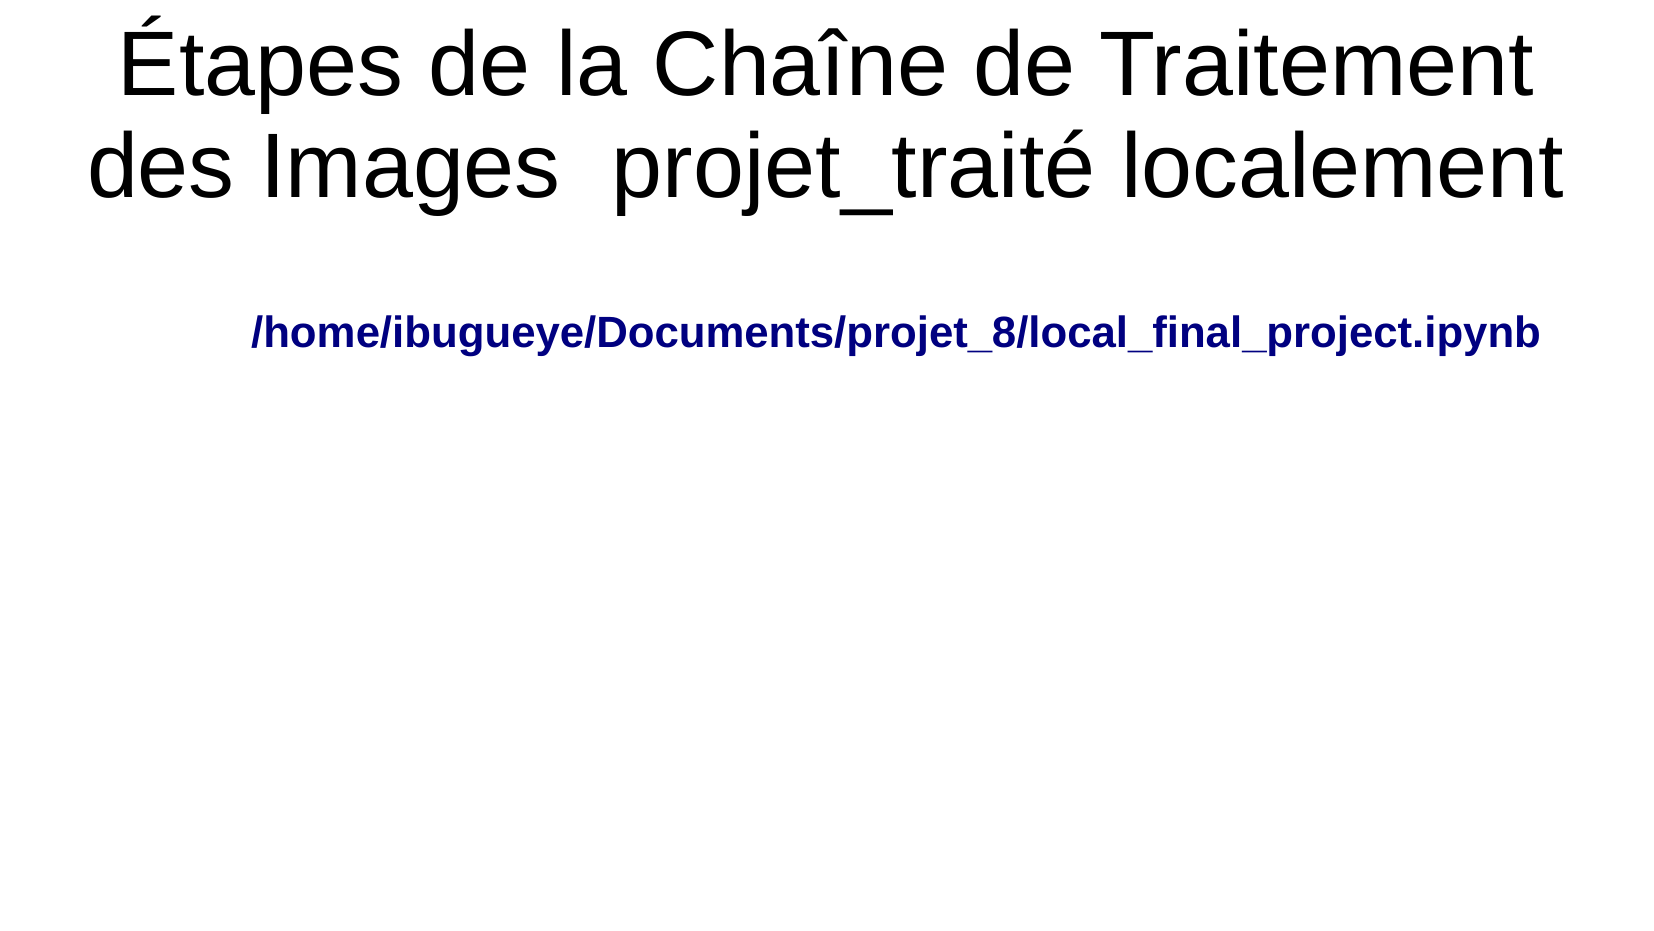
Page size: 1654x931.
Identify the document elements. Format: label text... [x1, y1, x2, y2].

title Étapes de la Chaîne de Traitement des Images projet_traité localement [82, 12, 1571, 218]
text_box /home/ibugueye/Documents/projet_8/local_final_project.ipynb [236, 300, 1557, 414]
